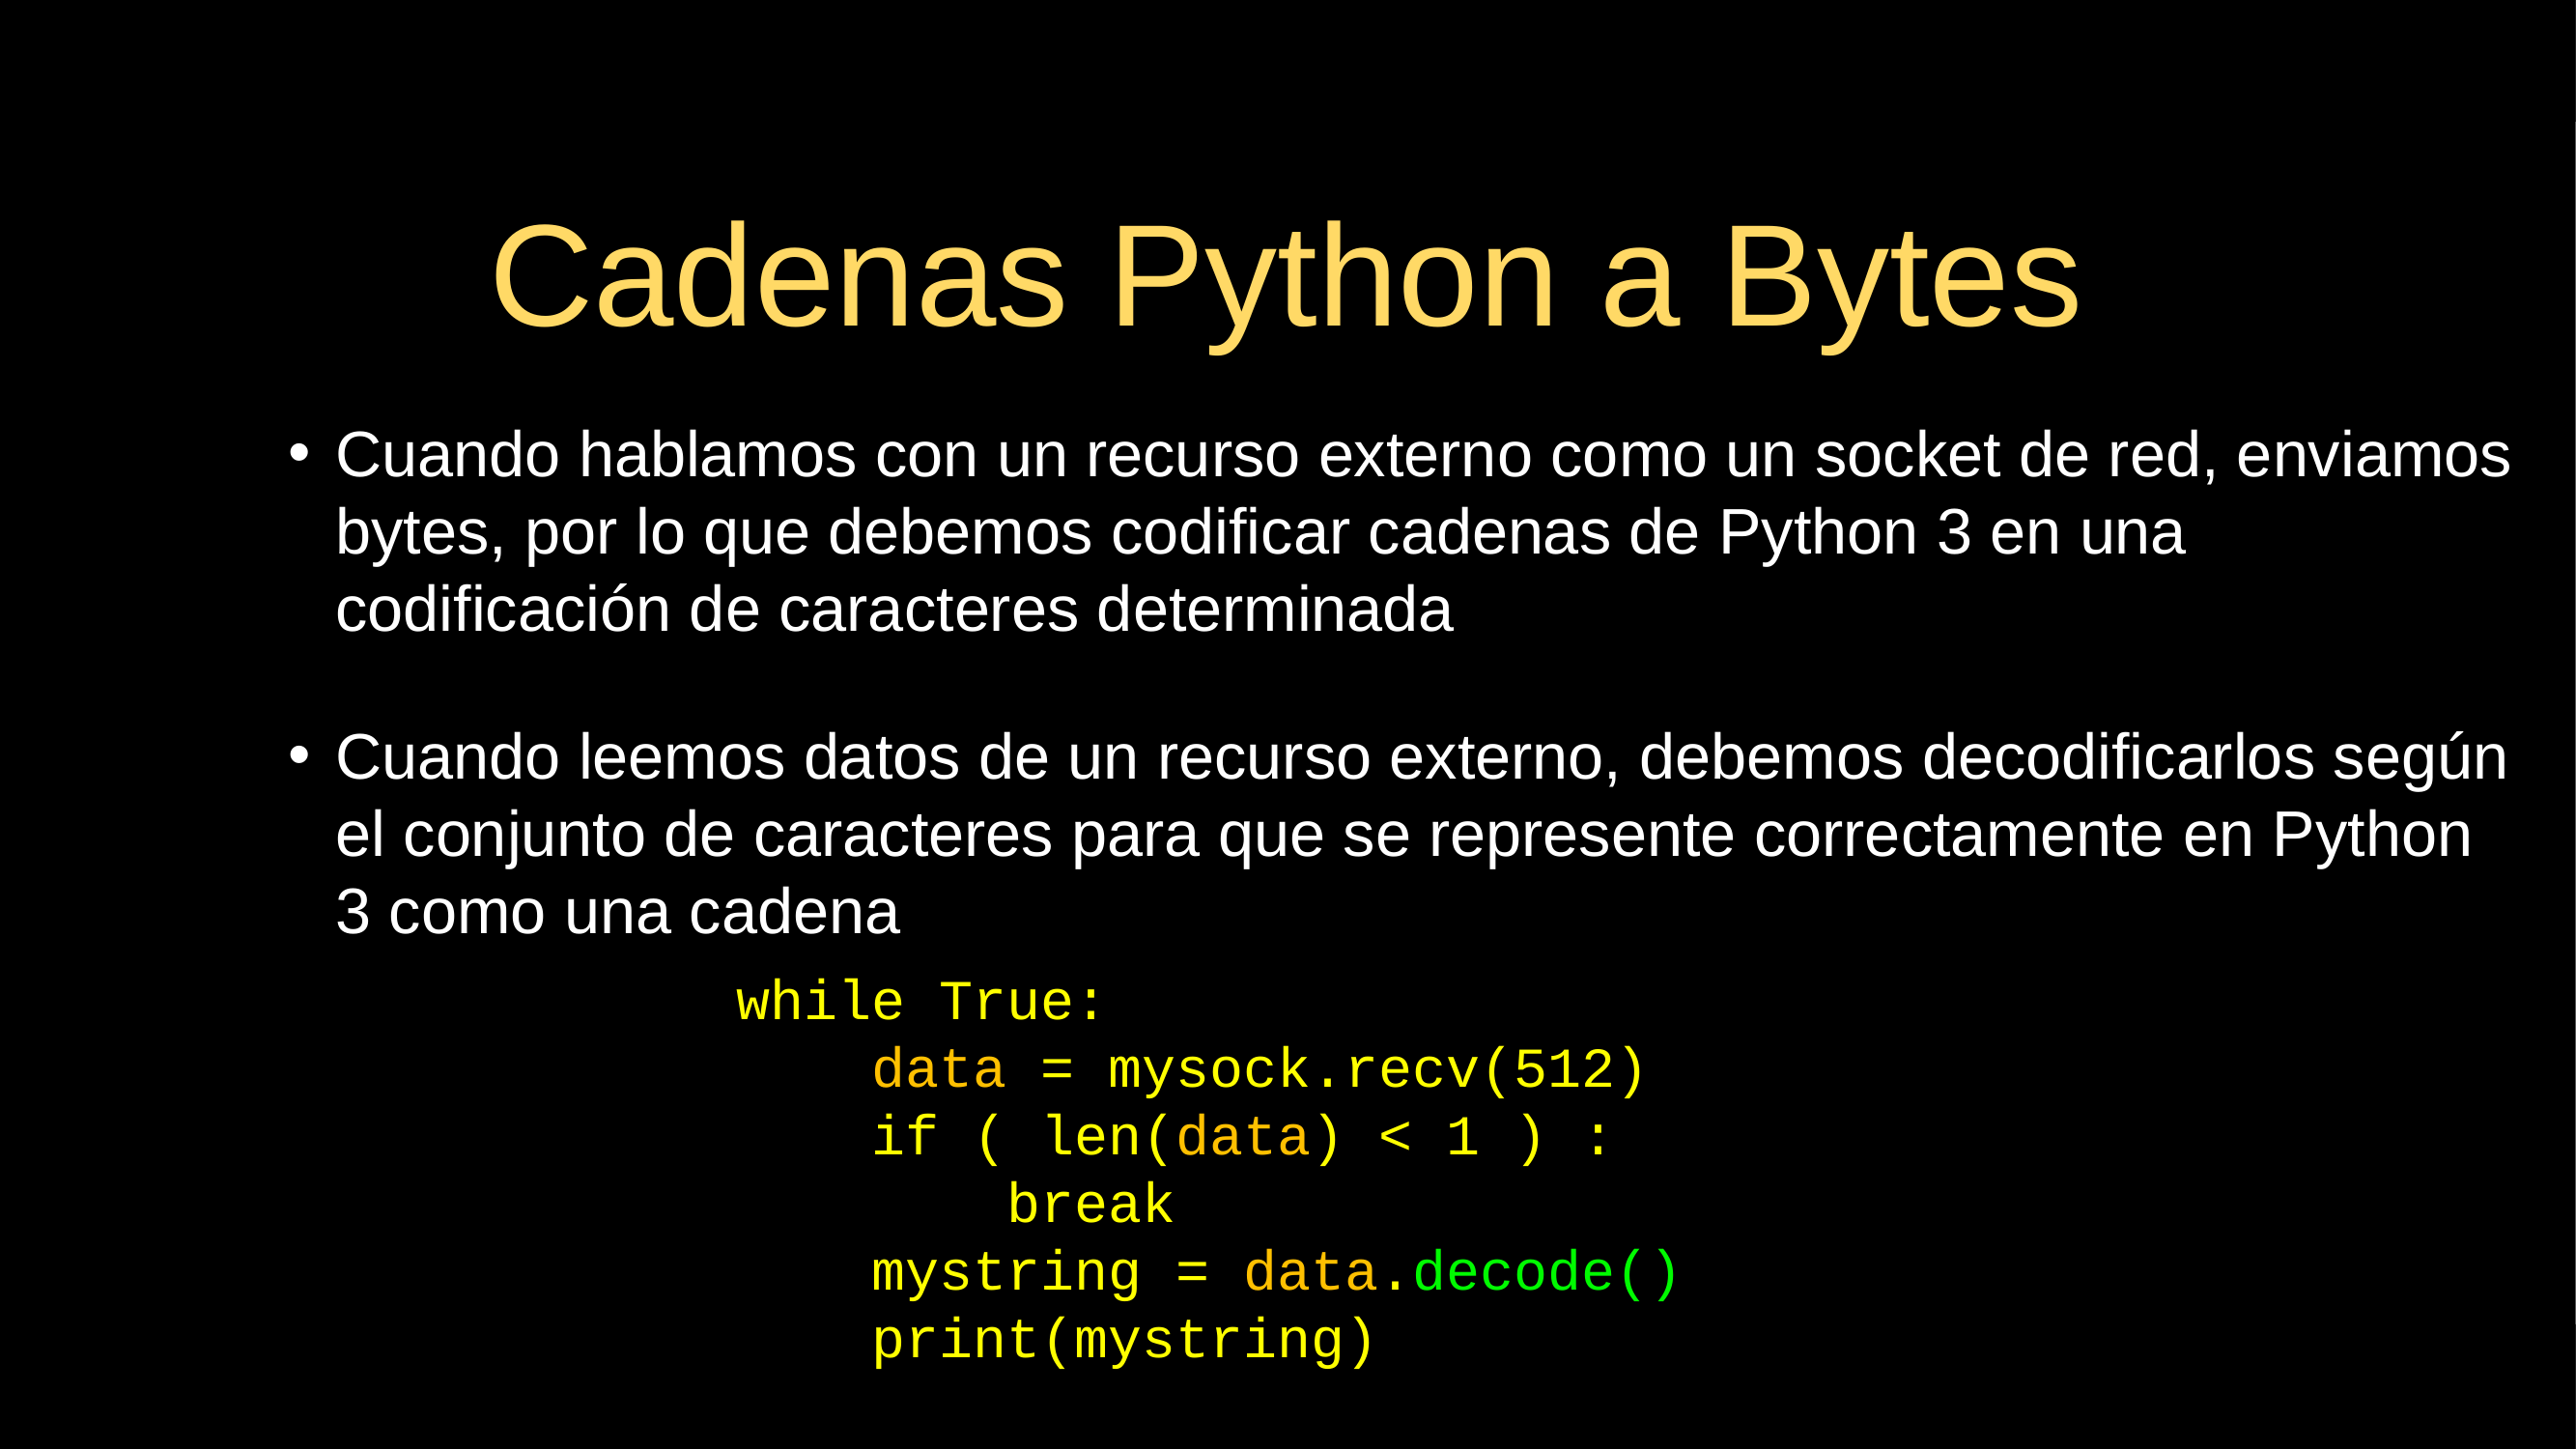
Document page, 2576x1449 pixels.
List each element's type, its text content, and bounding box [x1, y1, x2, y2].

text_box while True: data = mysock.recv(512) if ( len(data) < 1 ) : break mystring = data.decode() print(mystring) [736, 912, 1917, 1420]
title Cadenas Python a Bytes [183, 133, 2391, 403]
list Cuando hablamos con un recurso externo como un socket de red, enviamos bytes, por lo que debemos codificar cadenas de Python 3 en una codificación de caracteres determinada Cuando leemos datos de un recurso externo, debemos decodificarlos según el conjunto de caracteres para que se represente correctamente en Python 3 como una cadena [183, 412, 2537, 1317]
